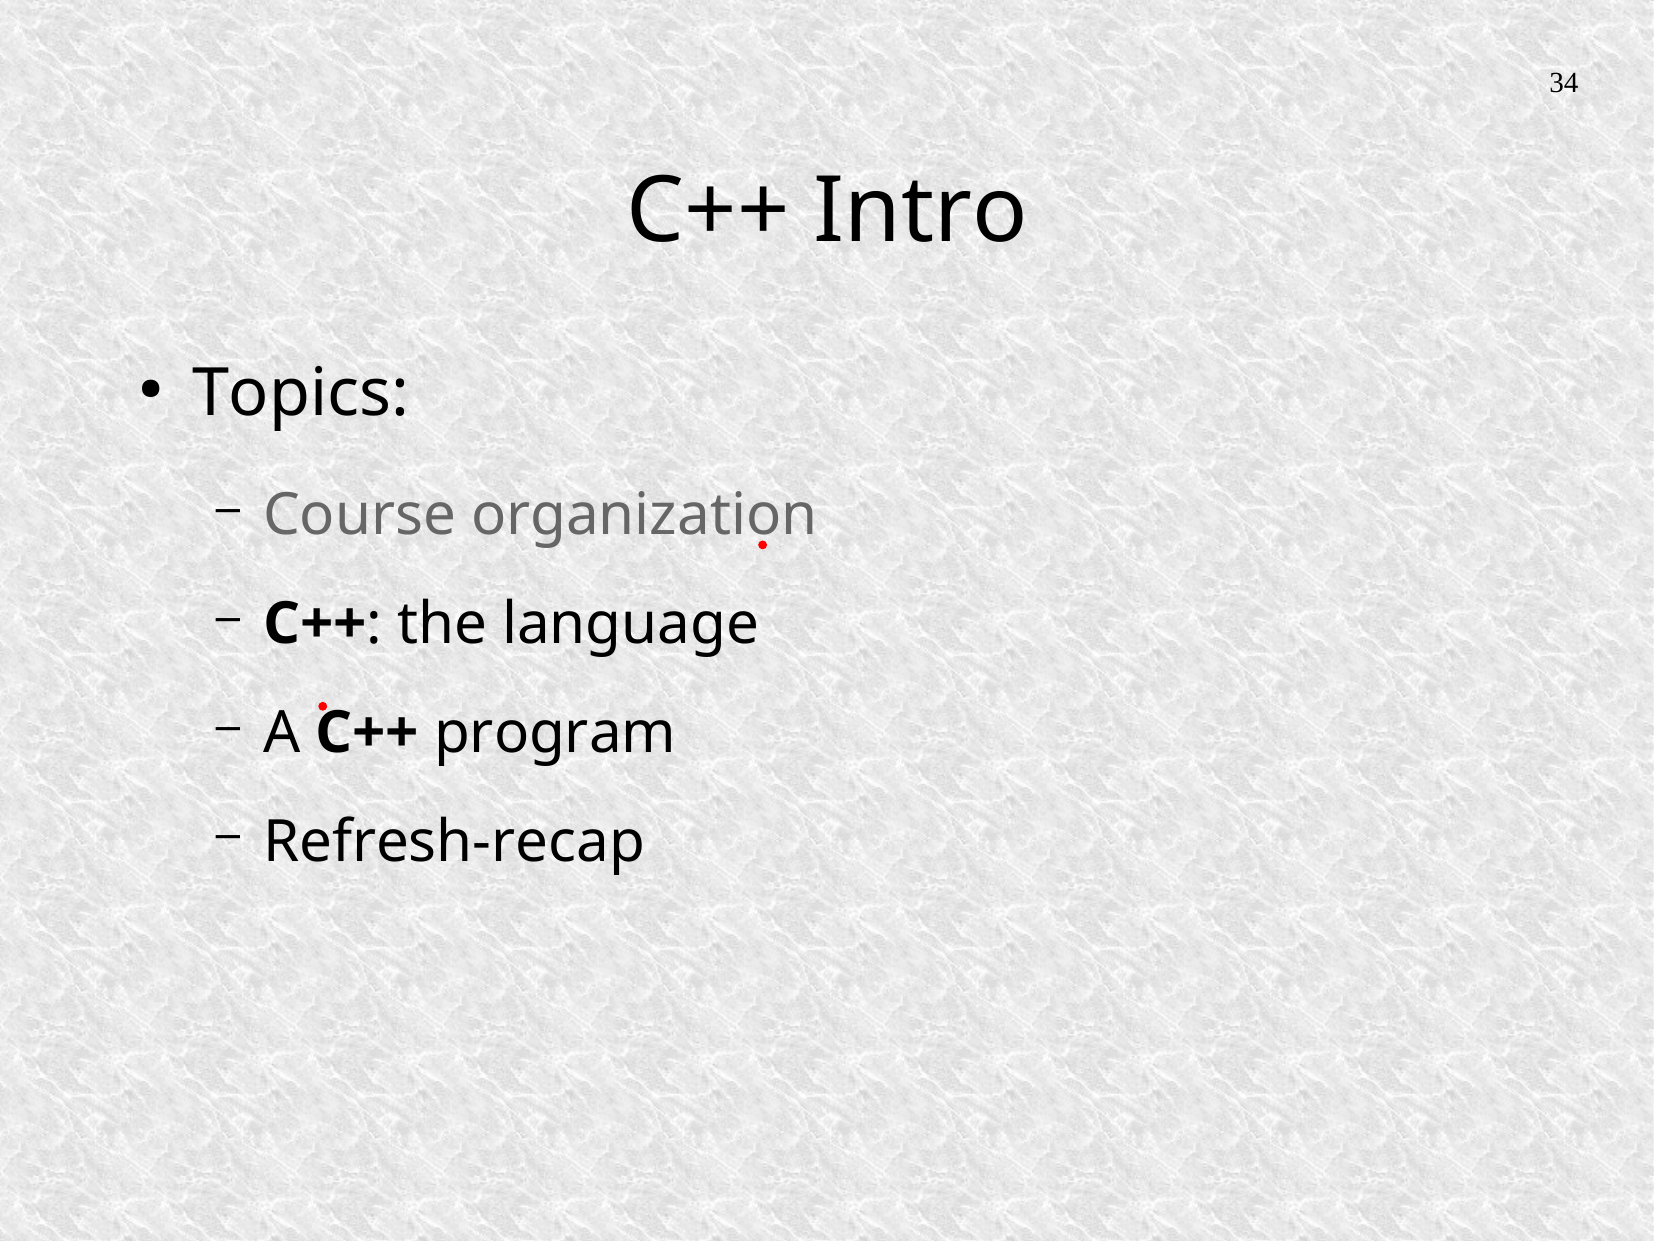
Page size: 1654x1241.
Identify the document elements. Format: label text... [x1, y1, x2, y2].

picture [0, 0, 1654, 1241]
list Topics: Course organization C++: the language A C++ program Refresh-recap [121, 344, 1534, 1160]
title C++ Intro [121, 102, 1534, 310]
